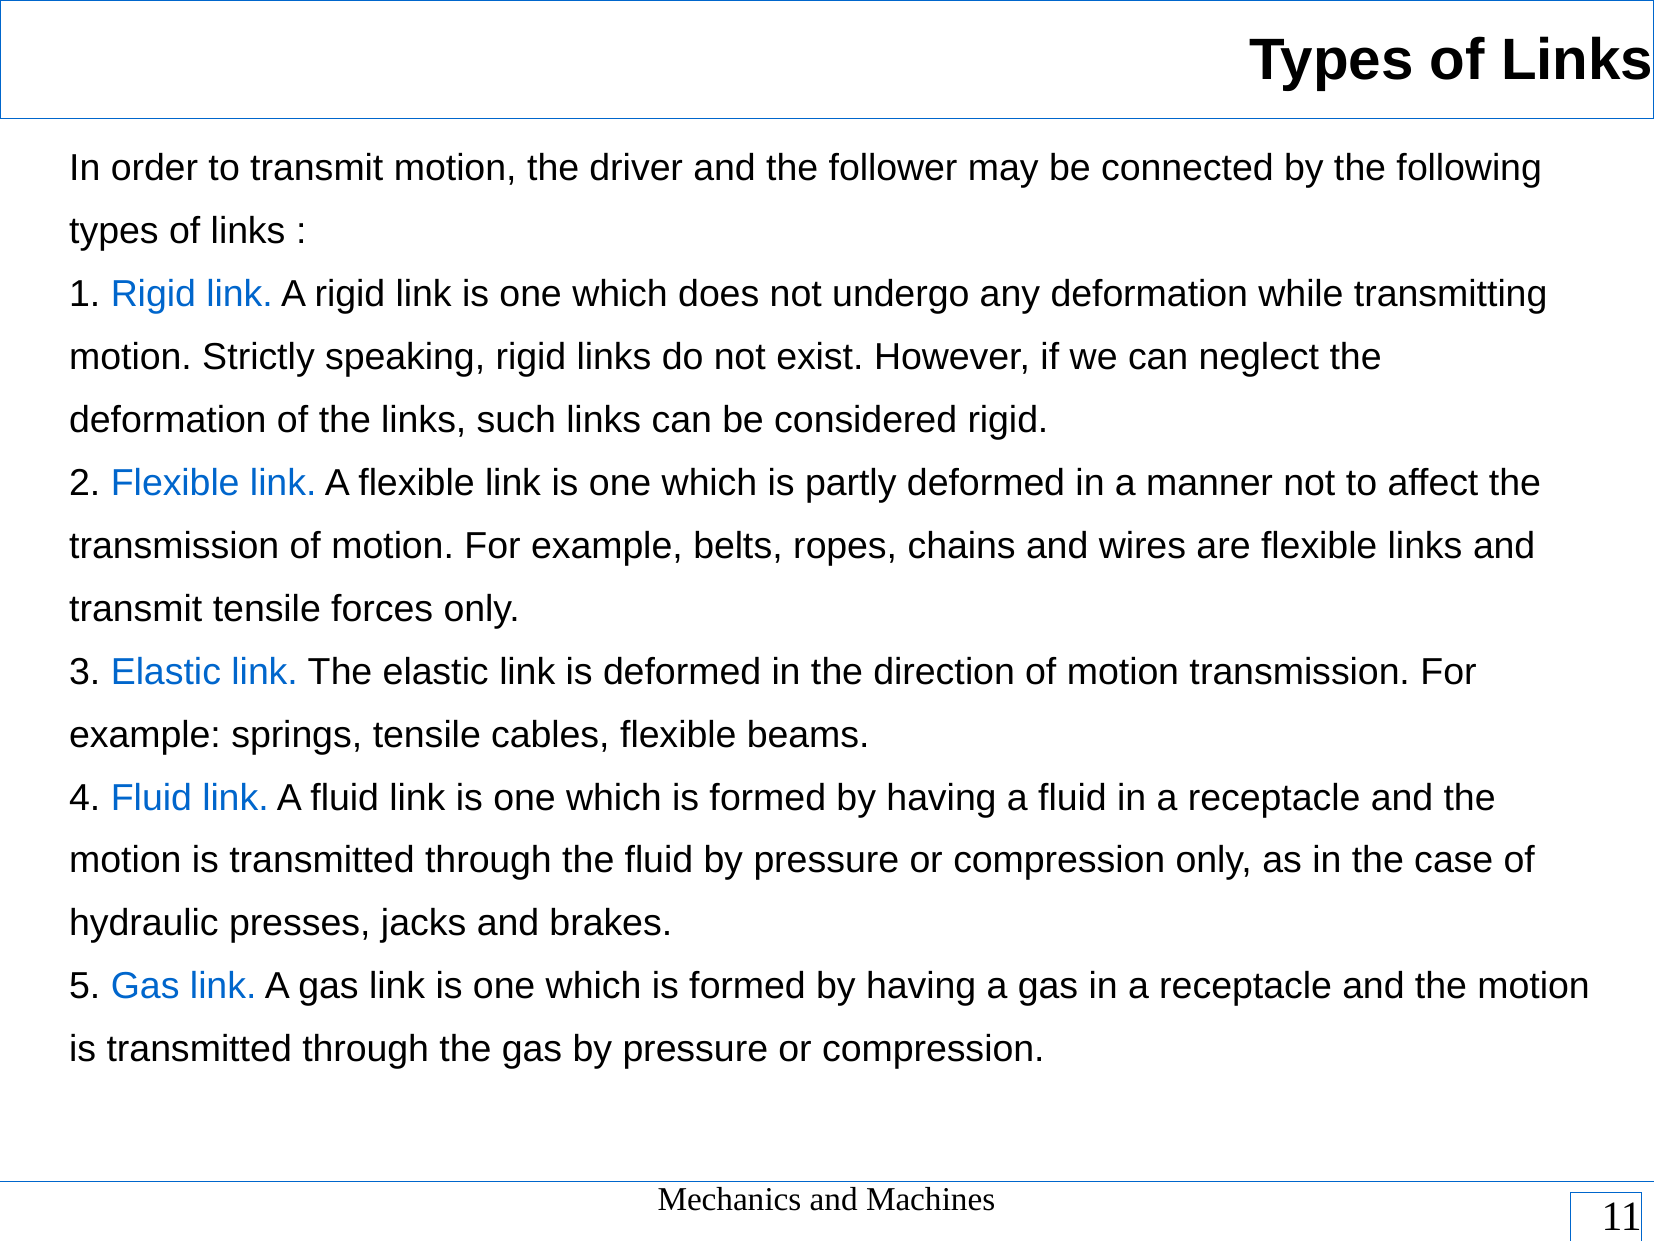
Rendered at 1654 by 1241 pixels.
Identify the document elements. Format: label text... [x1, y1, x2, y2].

text_box In order to transmit motion, the driver and the follower may be connected by the following types of links : 1. Rigid link. A rigid link is one which does not undergo any deformation while transmitting motion. Strictly speaking, rigid links do not exist. However, if we can neglect the deformation of the links, such links can be considered rigid. 2. Flexible link. A flexible link is one which is partly deformed in a manner not to affect the transmission of motion. For example, belts, ropes, chains and wires are flexible links and transmit tensile forces only. 3. Elastic link. The elastic link is deformed in the direction of motion transmission. For example: springs, tensile cables, flexible beams. 4. Fluid link. A fluid link is one which is formed by having a fluid in a receptacle and the motion is transmitted through the fluid by pressure or compression only, as in the case of hydraulic presses, jacks and brakes. 5. Gas link. A gas link is one which is formed by having a gas in a receptacle and the motion is transmitted through the gas by pressure or compression. [54, 118, 1606, 1204]
title Types of Links [0, 0, 1654, 119]
